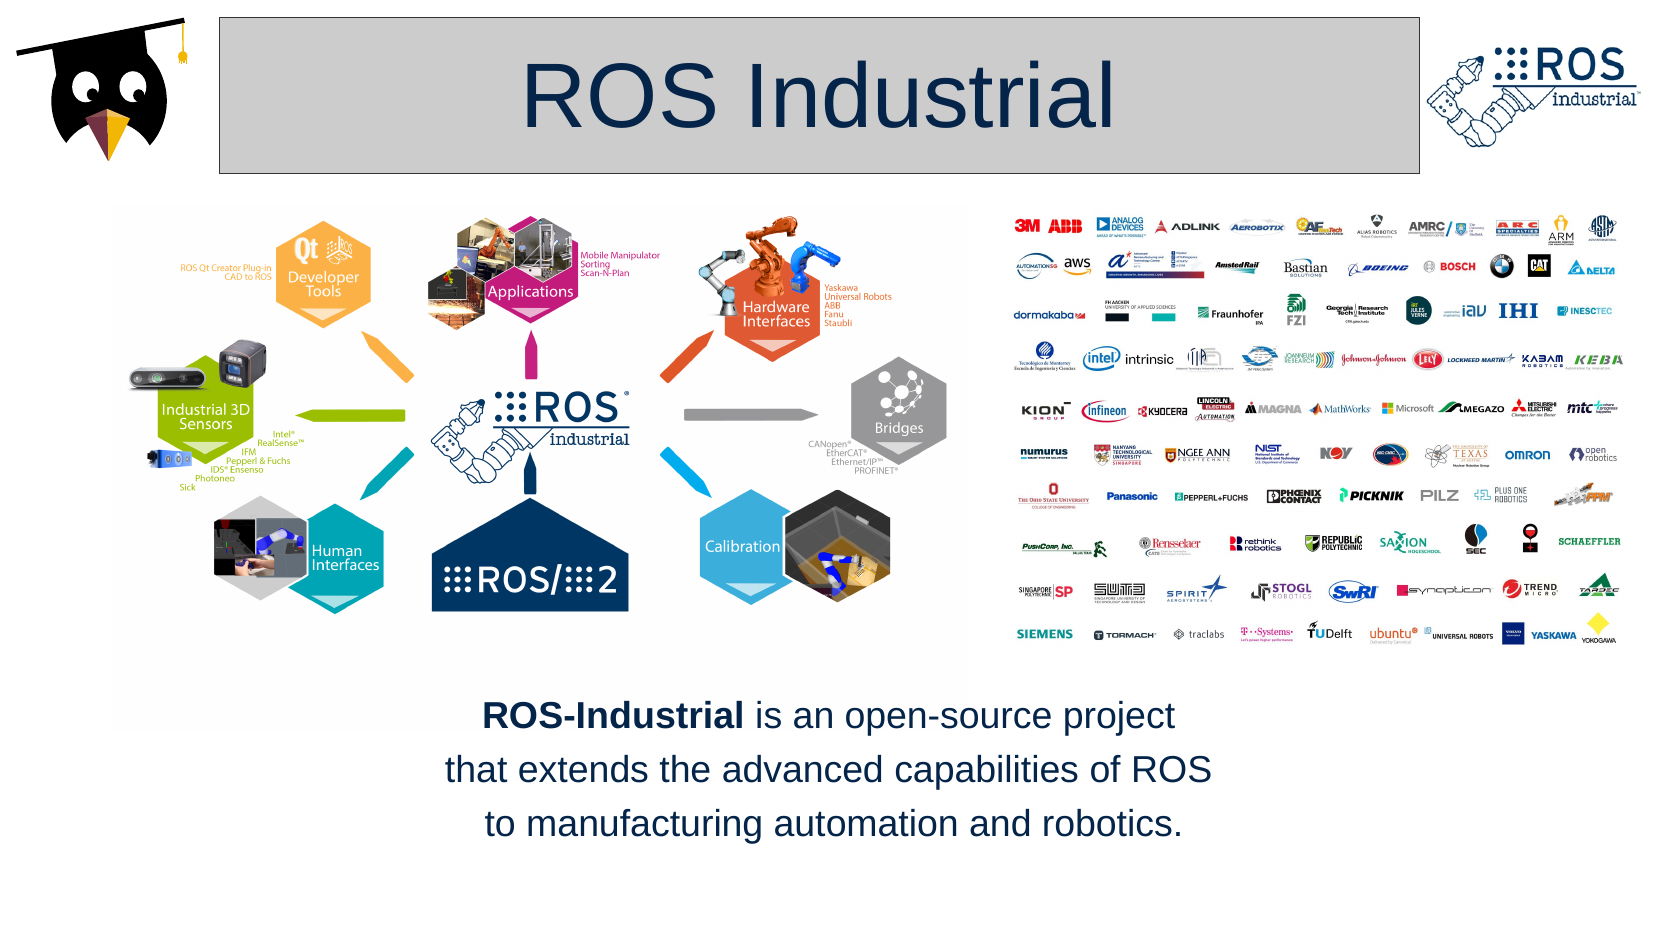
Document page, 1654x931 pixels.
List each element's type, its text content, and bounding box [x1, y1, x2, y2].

title ROS Industrial [219, 17, 1420, 174]
picture [16, 17, 188, 161]
picture [1424, 45, 1646, 151]
text_box ROS-Industrial is an open-source project that extends the advanced capabilities of ROS to manufacturing automation and robotics. [183, 687, 1485, 913]
picture [1007, 205, 1626, 656]
picture [113, 205, 968, 731]
